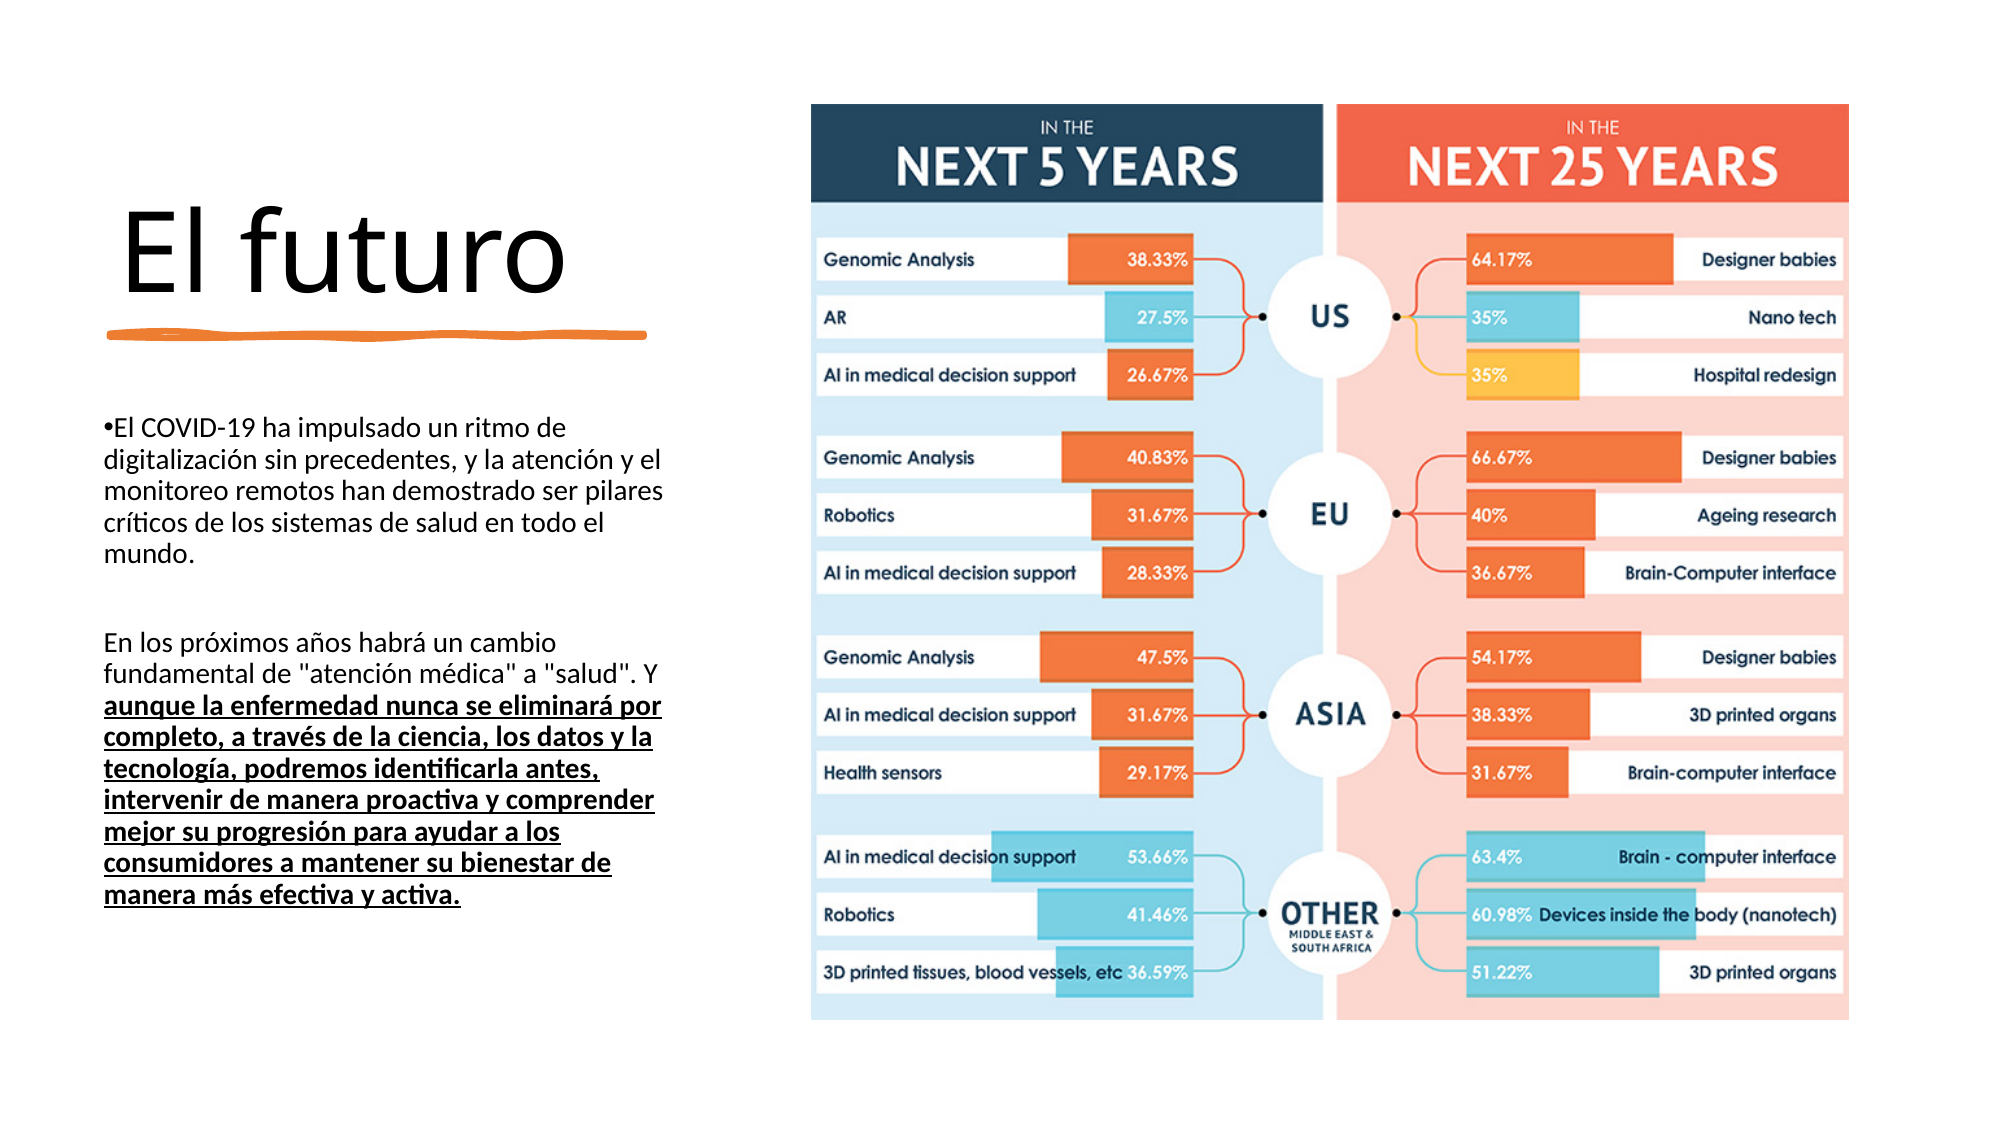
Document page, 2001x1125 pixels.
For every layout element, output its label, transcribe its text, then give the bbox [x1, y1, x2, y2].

picture [811, 104, 1849, 1020]
text_box [109, 331, 644, 339]
text_box El COVID-19 ha impulsado un ritmo de digitalización sin precedentes, y la atención y el monitoreo remotos han demostrado ser pilares críticos de los sistemas de salud en todo el mundo. En los próximos años habrá un cambio fundamental de "atención médica" a "salud". Y aunque la enfermedad nunca se eliminará por completo, a través de la ciencia, los datos y la tecnología, podremos identificarla antes, intervenir de manera proactiva y comprender mejor su progresión para ayudar a los consumidores a mantener su bienestar de manera más efectiva y activa. [88, 405, 687, 975]
title El futuro [103, 104, 666, 325]
